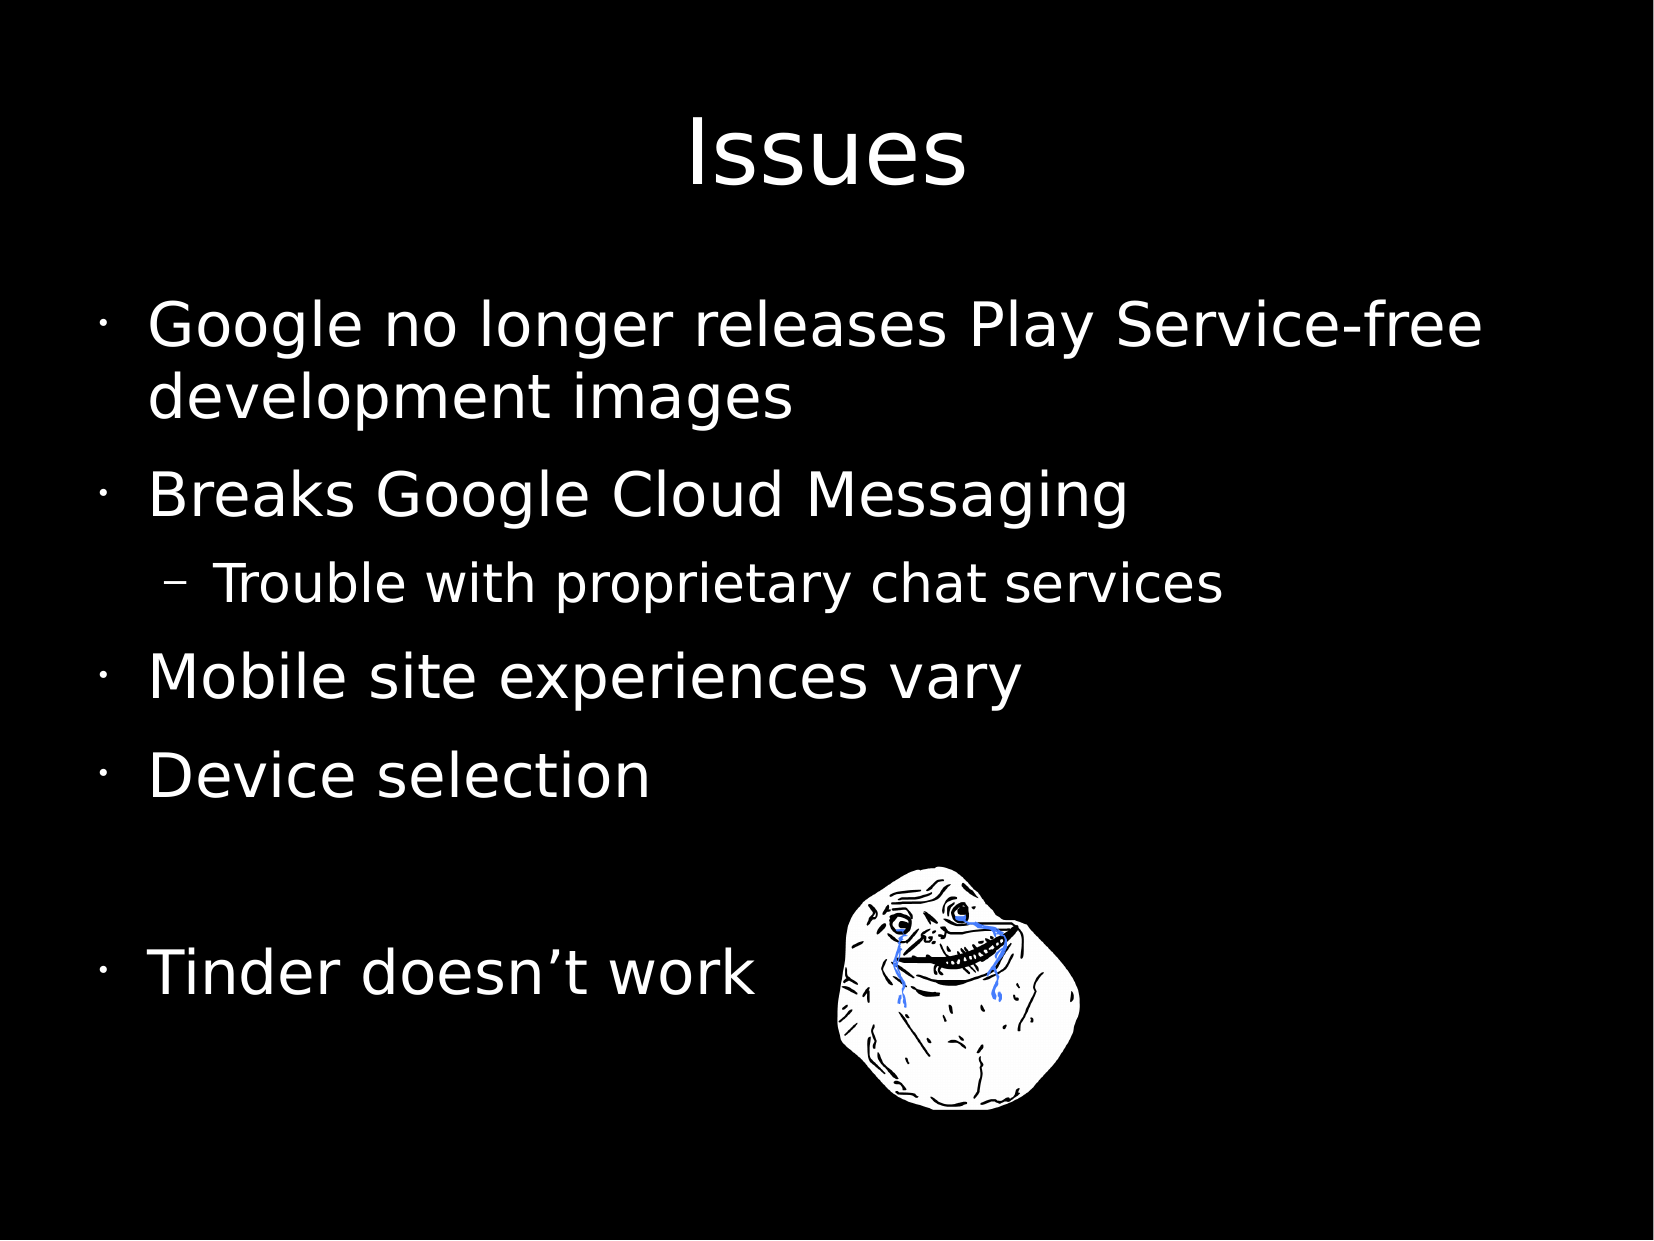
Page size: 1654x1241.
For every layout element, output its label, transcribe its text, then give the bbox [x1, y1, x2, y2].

picture [825, 854, 1096, 1126]
list Google no longer releases Play Service-free development images Breaks Google Cloud Messaging Trouble with proprietary chat services Mobile site experiences vary Device selection Tinder doesn’t work [82, 290, 1571, 1010]
title Issues [82, 49, 1571, 257]
